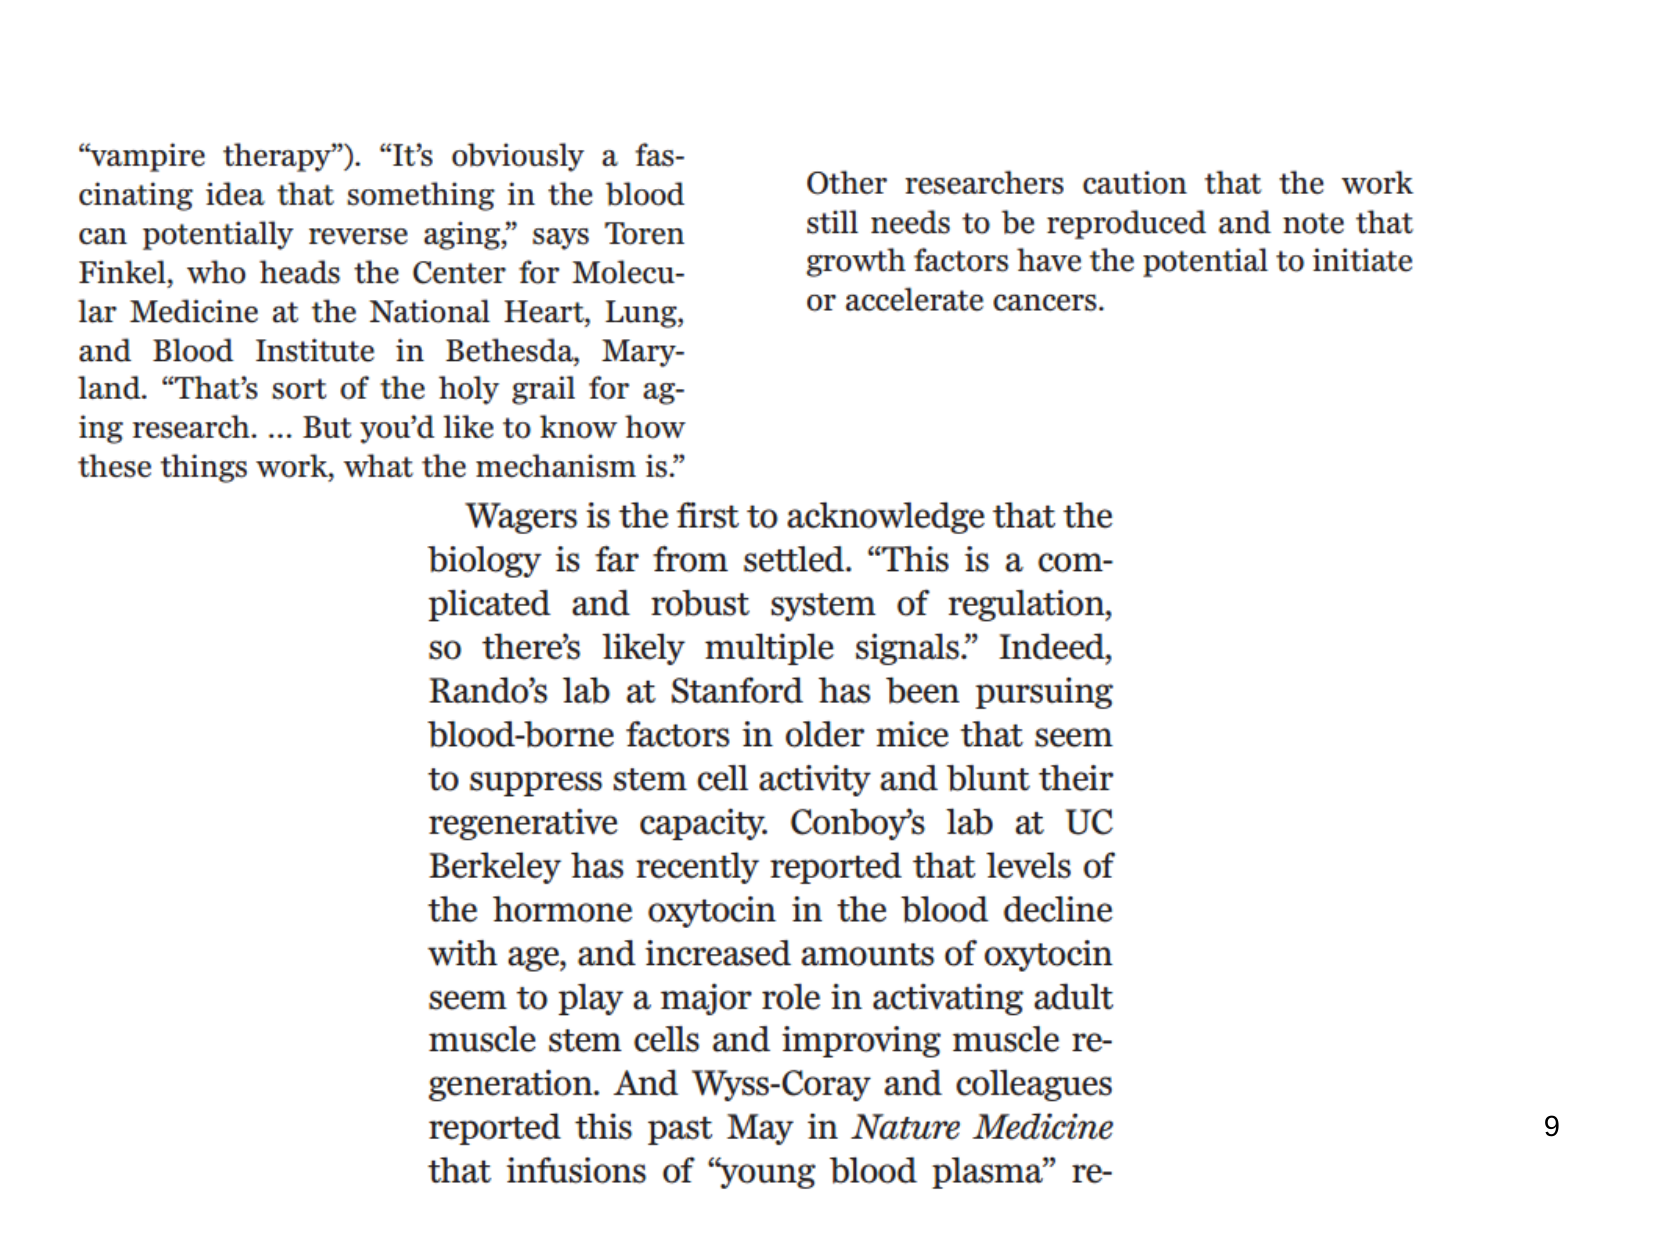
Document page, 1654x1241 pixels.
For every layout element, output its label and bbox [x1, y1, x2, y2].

picture [75, 138, 1126, 1201]
picture [795, 164, 1422, 325]
